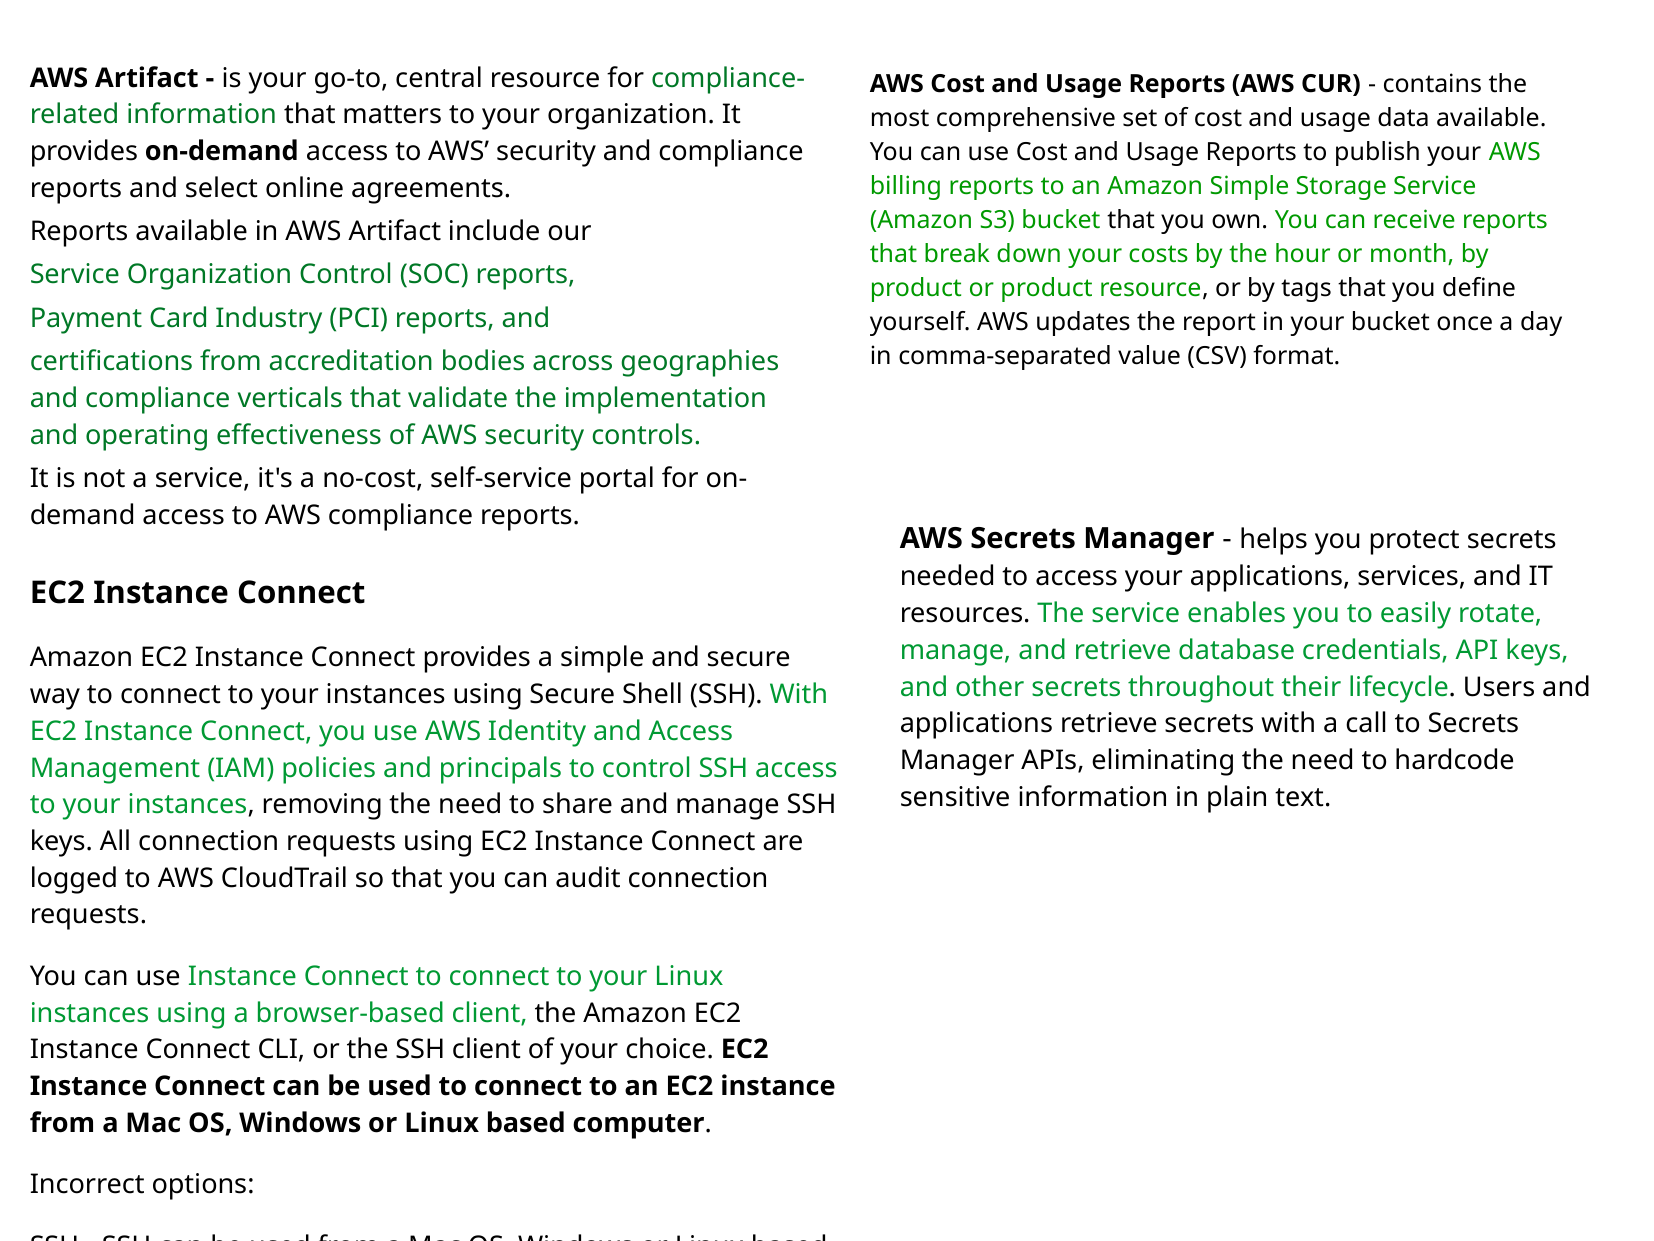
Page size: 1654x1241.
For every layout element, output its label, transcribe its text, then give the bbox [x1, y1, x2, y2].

text_box EC2 Instance Connect Amazon EC2 Instance Connect provides a simple and secure way to connect to your instances using Secure Shell (SSH). With EC2 Instance Connect, you use AWS Identity and Access Management (IAM) policies and principals to control SSH access to your instances, removing the need to share and manage SSH keys. All connection requests using EC2 Instance Connect are logged to AWS CloudTrail so that you can audit connection requests. You can use Instance Connect to connect to your Linux instances using a browser-based client, the Amazon EC2 Instance Connect CLI, or the SSH client of your choice. EC2 Instance Connect can be used to connect to an EC2 instance from a Mac OS, Windows or Linux based computer. Incorrect options: SSH - SSH can be used from a Mac OS, Windows or Linux based computer, but it's not a browser-based client. Putty - Putty can be used only from Windows based computers. [15, 563, 856, 1197]
text_box AWS Cost and Usage Reports (AWS CUR) - contains the most comprehensive set of cost and usage data available. You can use Cost and Usage Reports to publish your AWS billing reports to an Amazon Simple Storage Service (Amazon S3) bucket that you own. You can receive reports that break down your costs by the hour or month, by product or product resource, or by tags that you define yourself. AWS updates the report in your bucket once a day in comma-separated value (CSV) format. [855, 57, 1591, 341]
text_box AWS Artifact - is your go-to, central resource for compliance-related information that matters to your organization. It provides on-demand access to AWS’ security and compliance reports and select online agreements. Reports available in AWS Artifact include our Service Organization Control (SOC) reports, Payment Card Industry (PCI) reports, and certifications from accreditation bodies across geographies and compliance verticals that validate the implementation and operating effectiveness of AWS security controls. It is not a service, it's a no-cost, self-service portal for on-demand access to AWS compliance reports. [15, 50, 826, 484]
text_box AWS Secrets Manager - helps you protect secrets needed to access your applications, services, and IT resources. The service enables you to easily rotate, manage, and retrieve database credentials, API keys, and other secrets throughout their lifecycle. Users and applications retrieve secrets with a call to Secrets Manager APIs, eliminating the need to hardcode sensitive information in plain text. [885, 510, 1621, 784]
